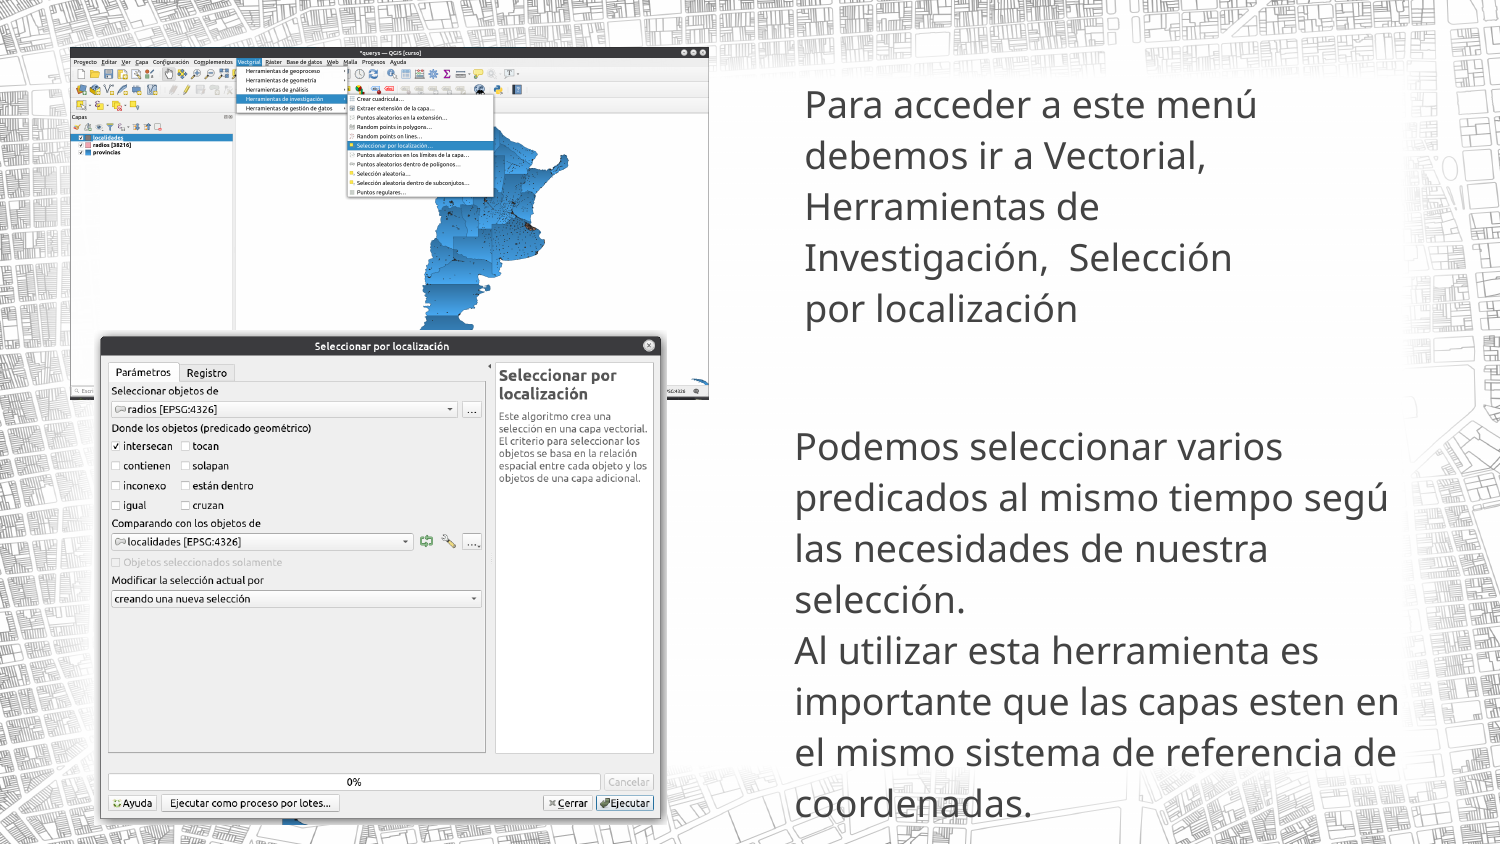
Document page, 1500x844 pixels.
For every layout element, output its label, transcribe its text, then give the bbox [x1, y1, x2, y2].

text_box Podemos seleccionar varios predicados al mismo tiempo segú las necesidades de nuestra selección. Al utilizar esta herramienta es importante que las capas esten en el mismo sistema de referencia de coordenadas. [779, 413, 1453, 777]
text_box Para acceder a este menú debemos ir a Vectorial, Herramientas de Investigación, Selección por localización [789, 70, 1312, 390]
picture [0, 0, 1500, 844]
